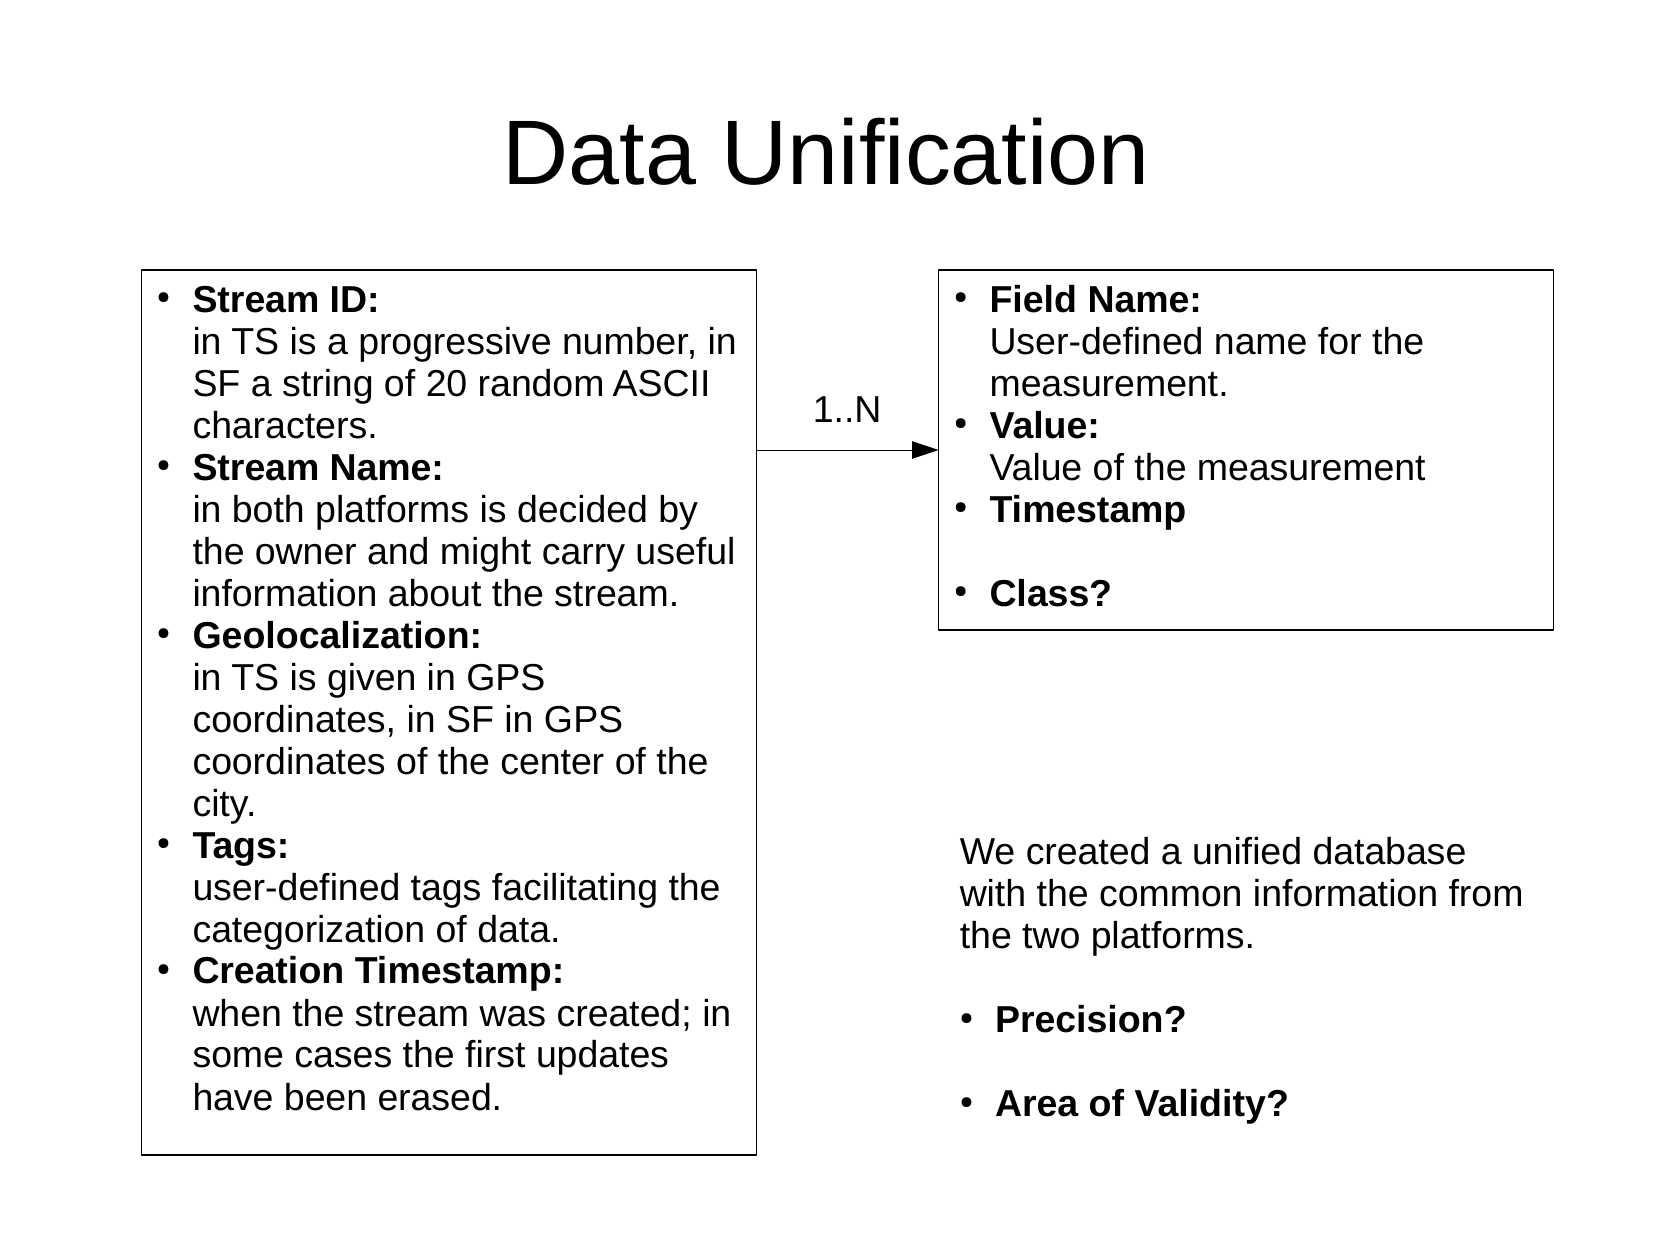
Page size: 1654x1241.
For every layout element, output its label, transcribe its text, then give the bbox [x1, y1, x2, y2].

text_box Stream ID: in TS is a progressive number, in SF a string of 20 random ASCII characters. Stream Name: in both platforms is decided by the owner and might carry useful information about the stream. Geolocalization: in TS is given in GPS coordinates, in SF in GPS coordinates of the center of the city. Tags: user-defined tags facilitating the categorization of data. Creation Timestamp: when the stream was created; in some cases the first updates have been erased. [141, 270, 757, 1156]
title Data Unification [82, 49, 1571, 257]
text_box We created a unified database with the common information from the two platforms. Precision? Area of Validity? [945, 823, 1546, 1133]
text_box 1..N [798, 380, 897, 438]
text_box Field Name: User-defined name for the measurement. Value: Value of the measurement Timestamp Class? [938, 270, 1554, 631]
